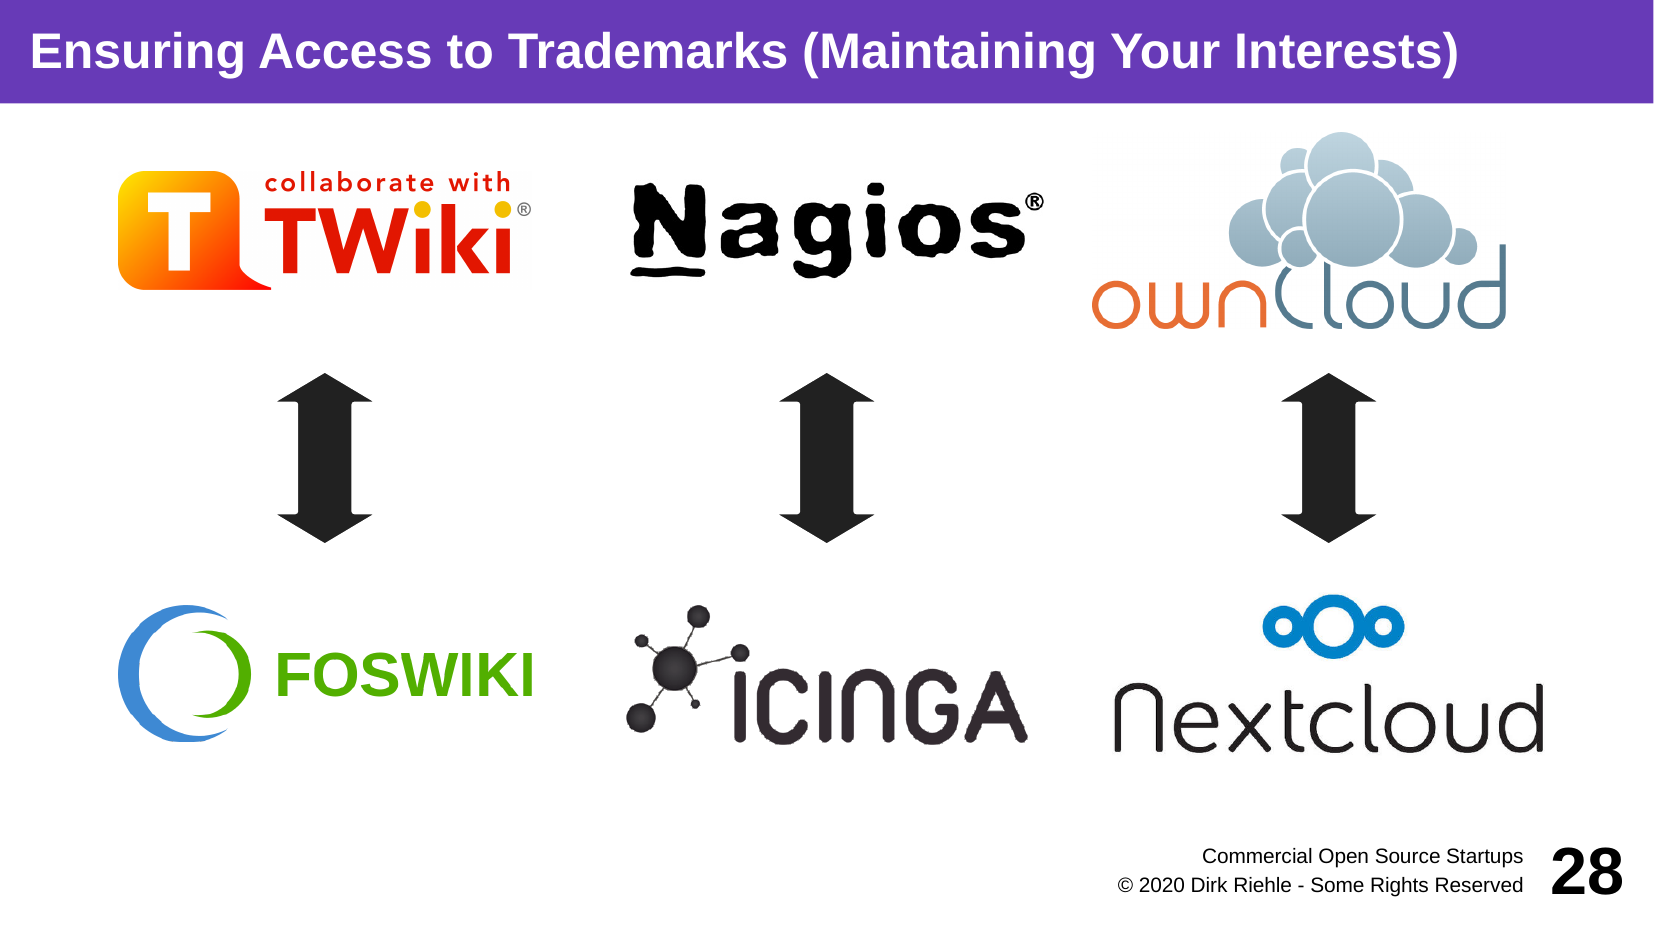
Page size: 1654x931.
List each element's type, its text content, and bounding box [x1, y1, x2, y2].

picture [1092, 132, 1506, 329]
picture [118, 171, 532, 290]
picture [1092, 572, 1565, 775]
picture [620, 598, 1034, 749]
title Ensuring Access to Trademarks (Maintaining Your Interests) [0, 0, 1654, 104]
picture [118, 605, 532, 742]
picture [630, 179, 1045, 282]
text_box [265, 369, 384, 547]
text_box [1269, 369, 1388, 547]
text_box [767, 369, 886, 547]
